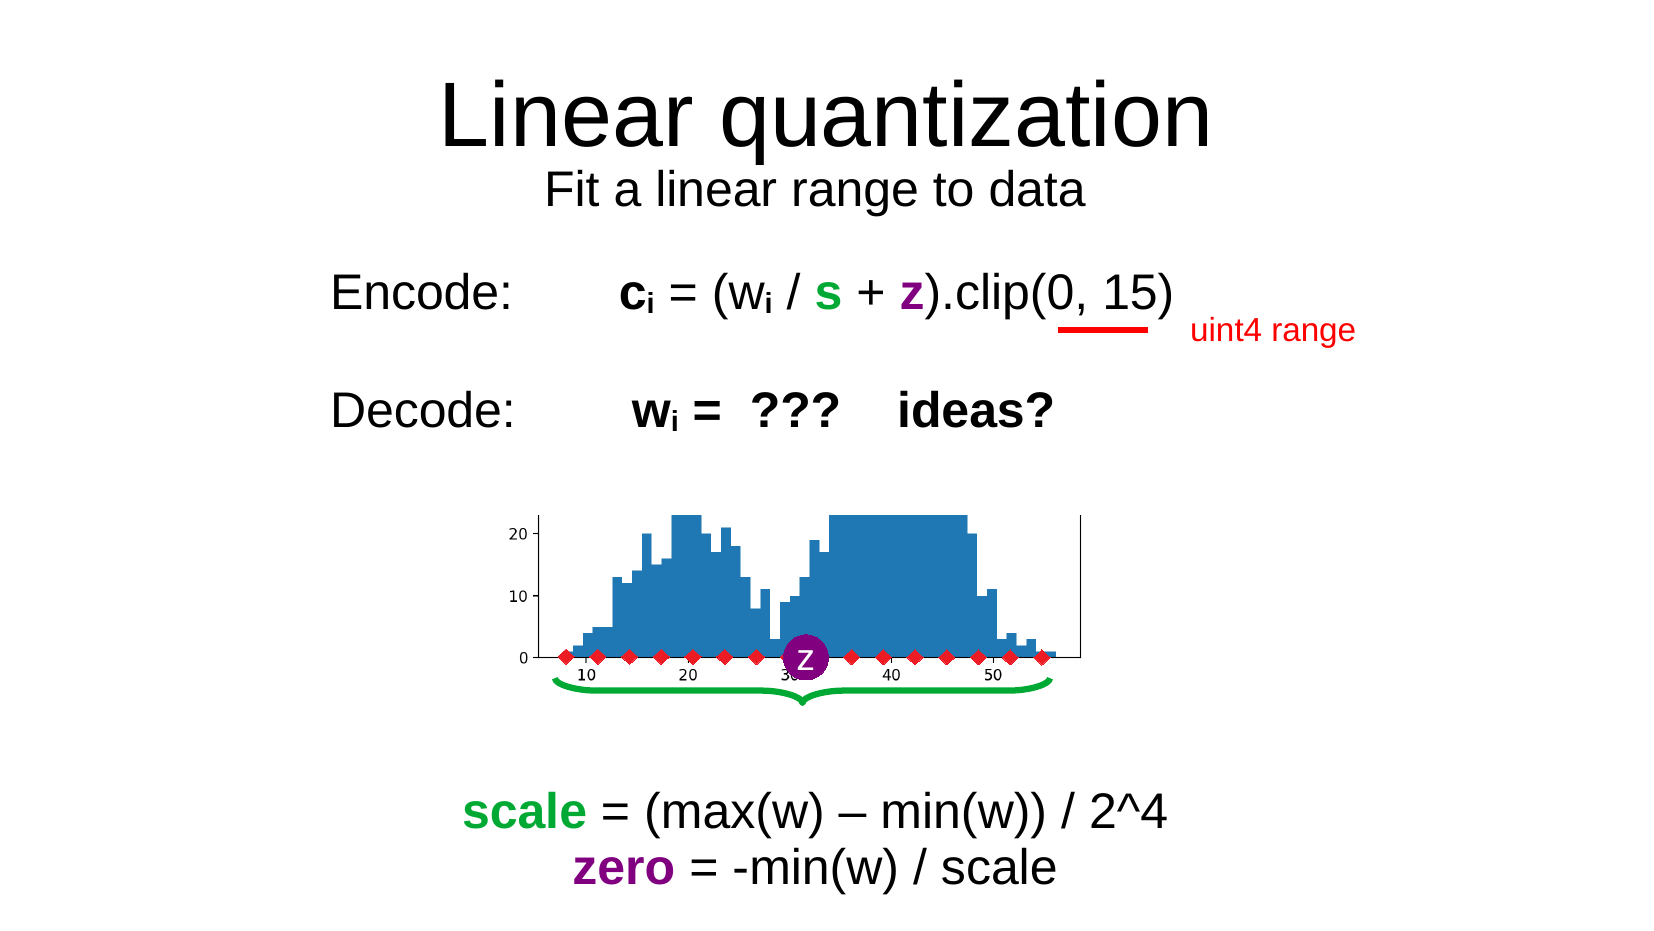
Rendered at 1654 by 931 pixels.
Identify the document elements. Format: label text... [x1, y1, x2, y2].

text_box [653, 649, 670, 665]
text_box [716, 649, 733, 665]
text_box uint4 range [1175, 303, 1493, 376]
text_box [843, 649, 860, 665]
title Linear quantization [82, 37, 1571, 193]
text_box [906, 649, 924, 665]
text_box [451, 229, 1185, 515]
text_box [684, 649, 702, 665]
text_box [1002, 649, 1019, 665]
text_box wi = ??? ideas? [617, 374, 1225, 501]
text_box ci = (wi / s + z).clip(0, 15) [593, 256, 1201, 383]
text_box [1033, 649, 1051, 666]
text_box Encode: [315, 256, 591, 374]
text_box [875, 649, 892, 665]
text_box scale = (max(w) – min(w)) / 2^4 zero = -min(w) / scale [419, 783, 1211, 895]
text_box [558, 649, 575, 665]
text_box [589, 649, 606, 665]
text_box z [783, 634, 829, 680]
picture [451, 515, 1150, 715]
text_box [748, 649, 765, 665]
text_box [970, 649, 987, 665]
text_box Decode: [315, 374, 591, 501]
text_box [621, 649, 638, 665]
subtitle Fit a linear range to data [419, 152, 1211, 226]
text_box [938, 649, 955, 665]
